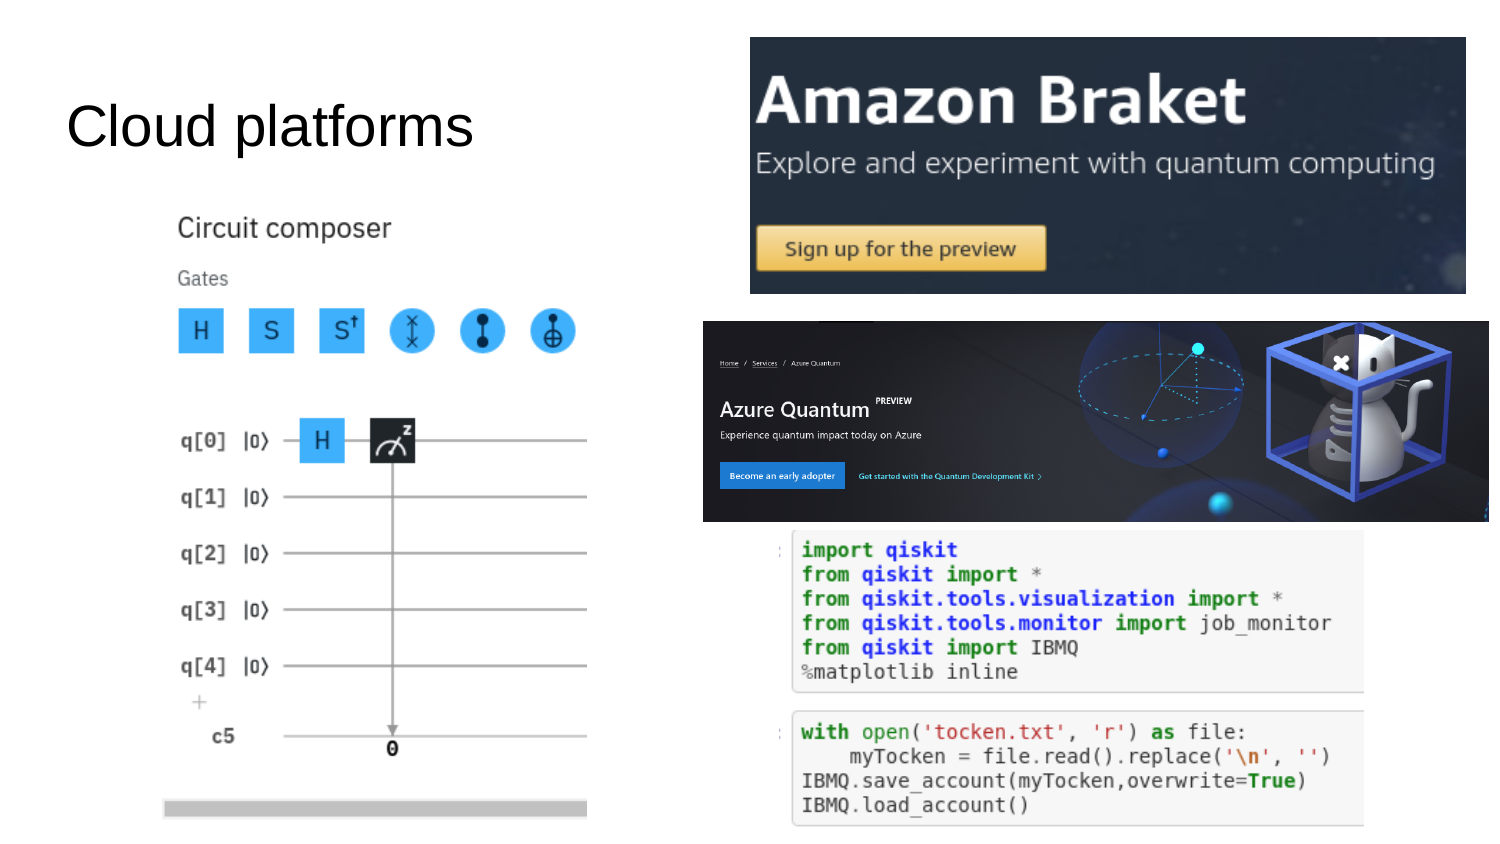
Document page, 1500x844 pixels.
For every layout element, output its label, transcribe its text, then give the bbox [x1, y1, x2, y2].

title Cloud platforms [51, 72, 750, 167]
picture [779, 530, 1364, 828]
picture [162, 200, 587, 828]
picture [750, 37, 1466, 294]
picture [703, 321, 1489, 522]
